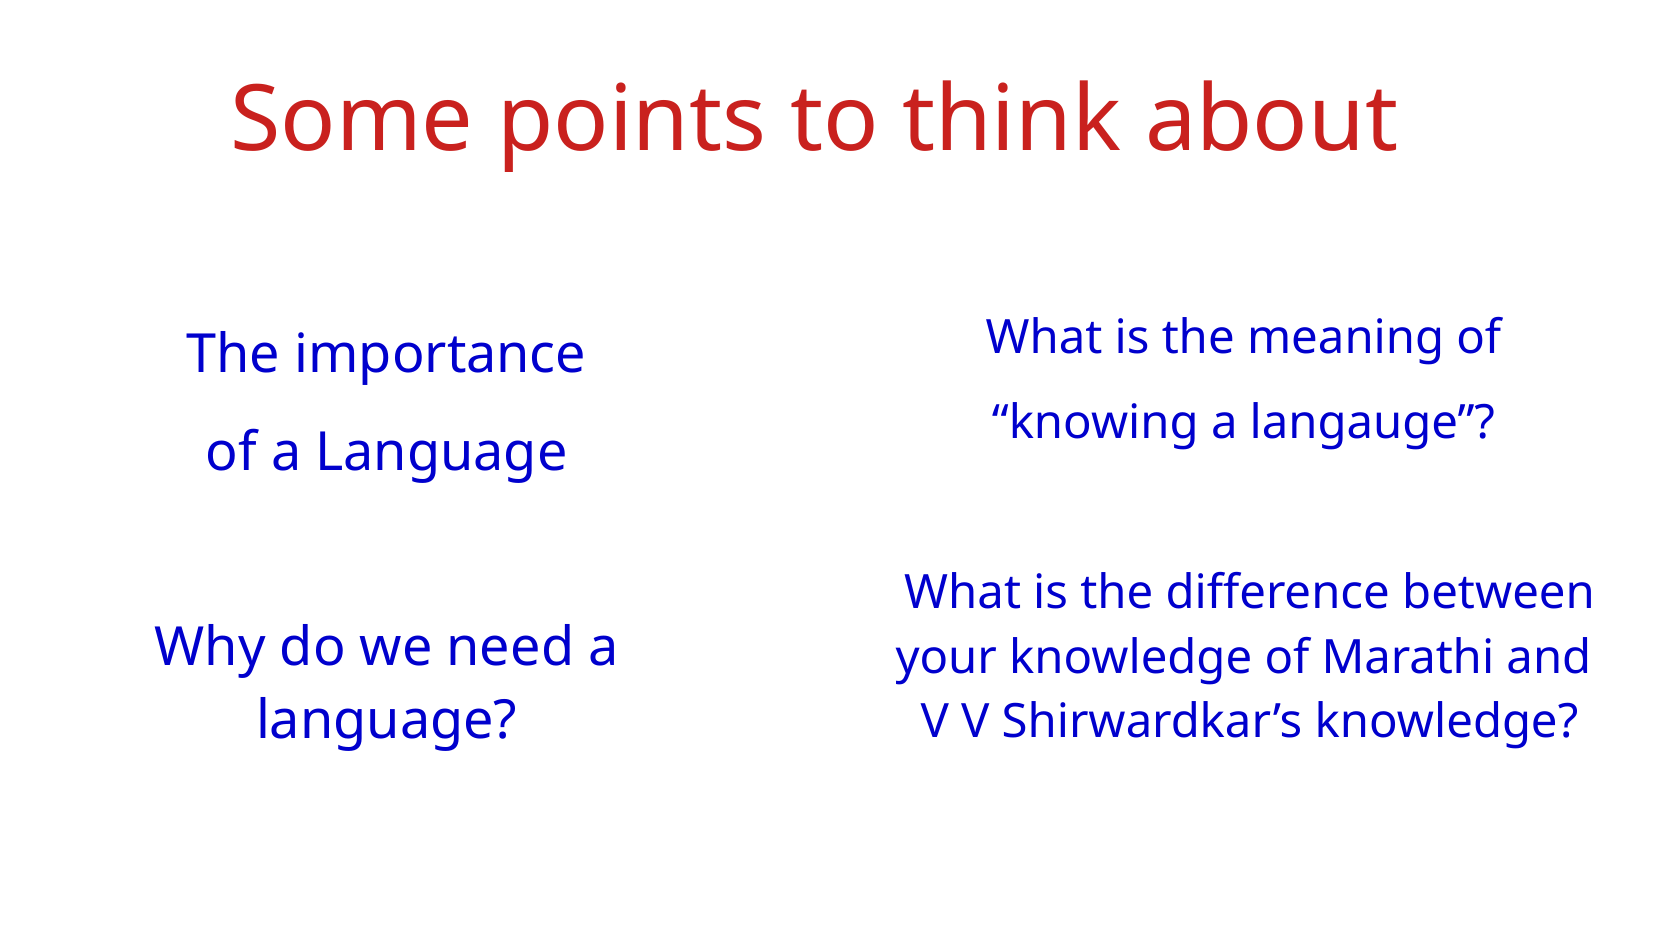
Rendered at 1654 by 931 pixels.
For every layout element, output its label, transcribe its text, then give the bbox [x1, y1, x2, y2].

title Some points to think about [82, 37, 1571, 193]
list What is the meaning of “knowing a langauge”? What is the difference between your knowledge of Marathi and V V Shirwardkar’s knowledge? [886, 217, 1613, 758]
list The importance of a Language Why do we need a language? [23, 217, 750, 758]
